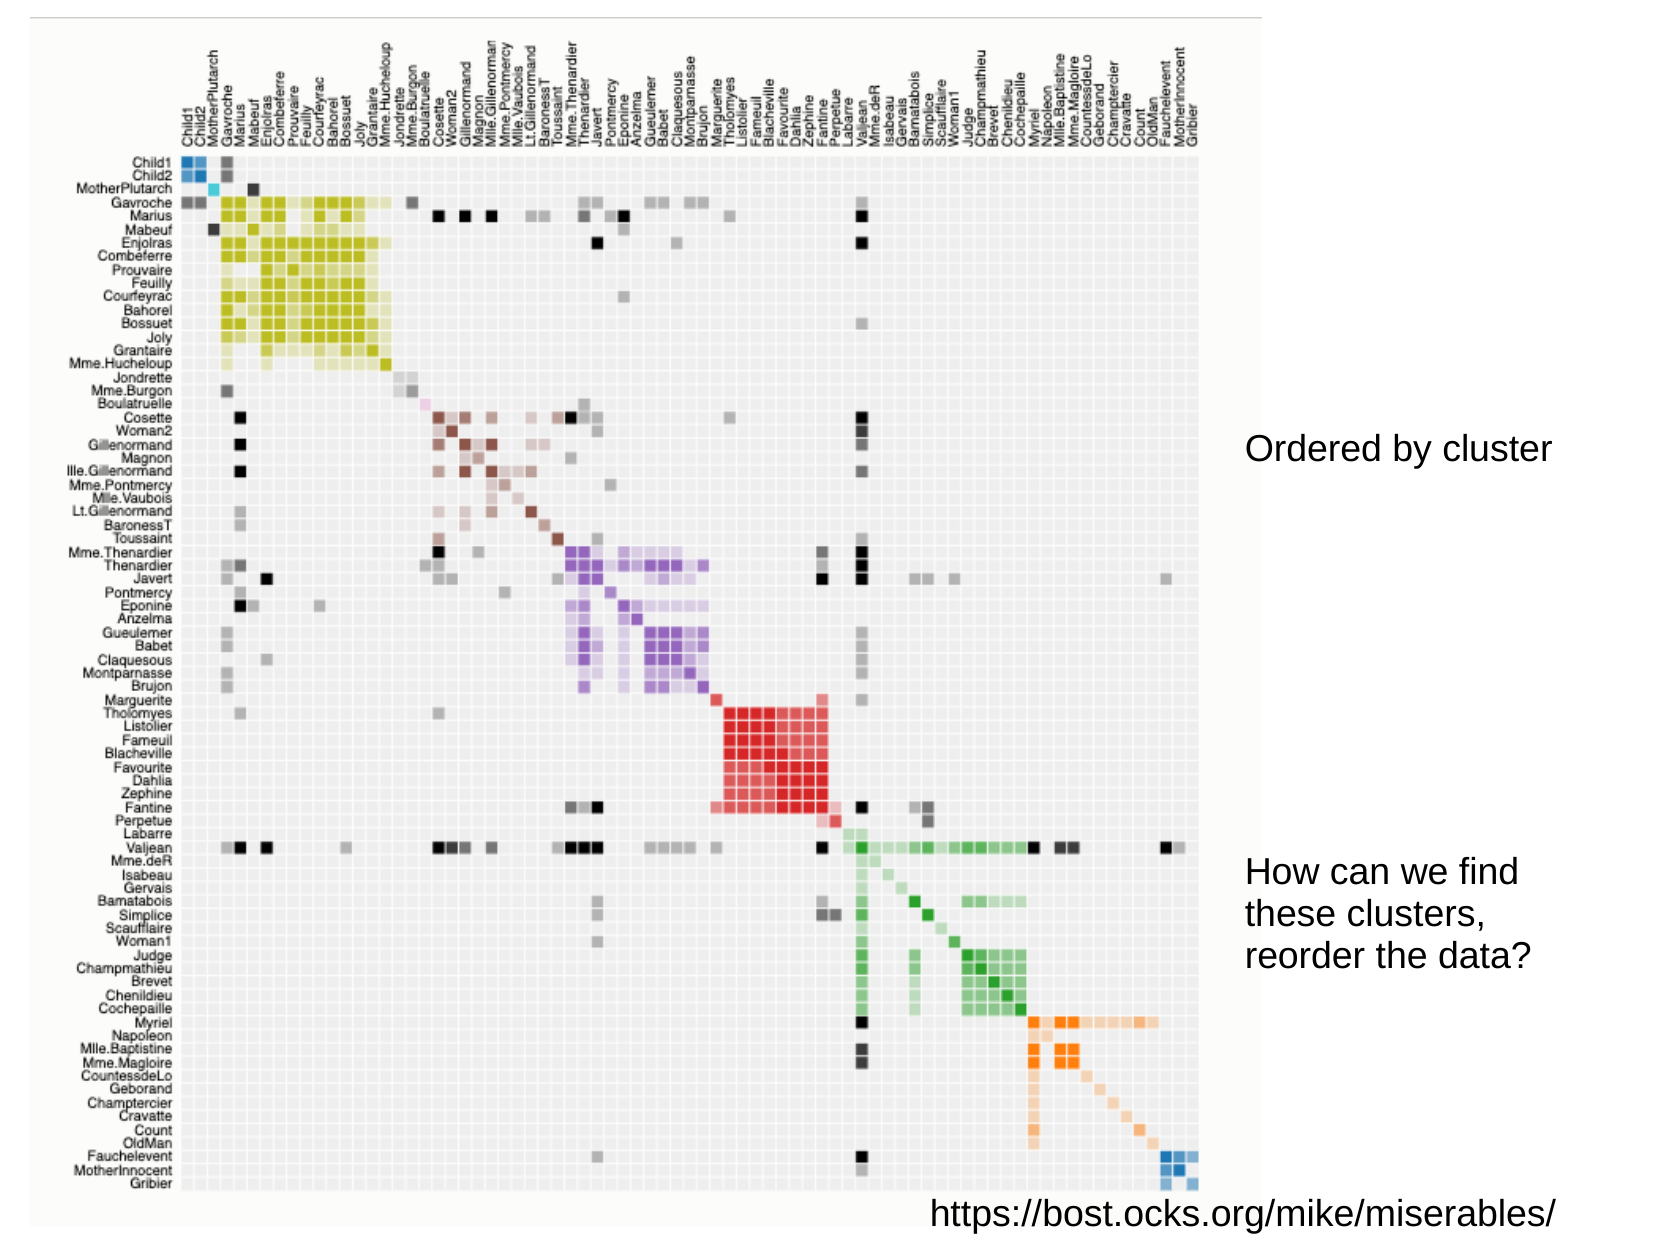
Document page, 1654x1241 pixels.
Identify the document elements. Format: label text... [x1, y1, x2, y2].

picture [30, 17, 1262, 1227]
text_box How can we find these clusters, reorder the data? [1230, 843, 1576, 984]
text_box Ordered by cluster [1230, 420, 1576, 477]
text_box https://bost.ocks.org/mike/miserables/ [915, 1185, 1572, 1241]
